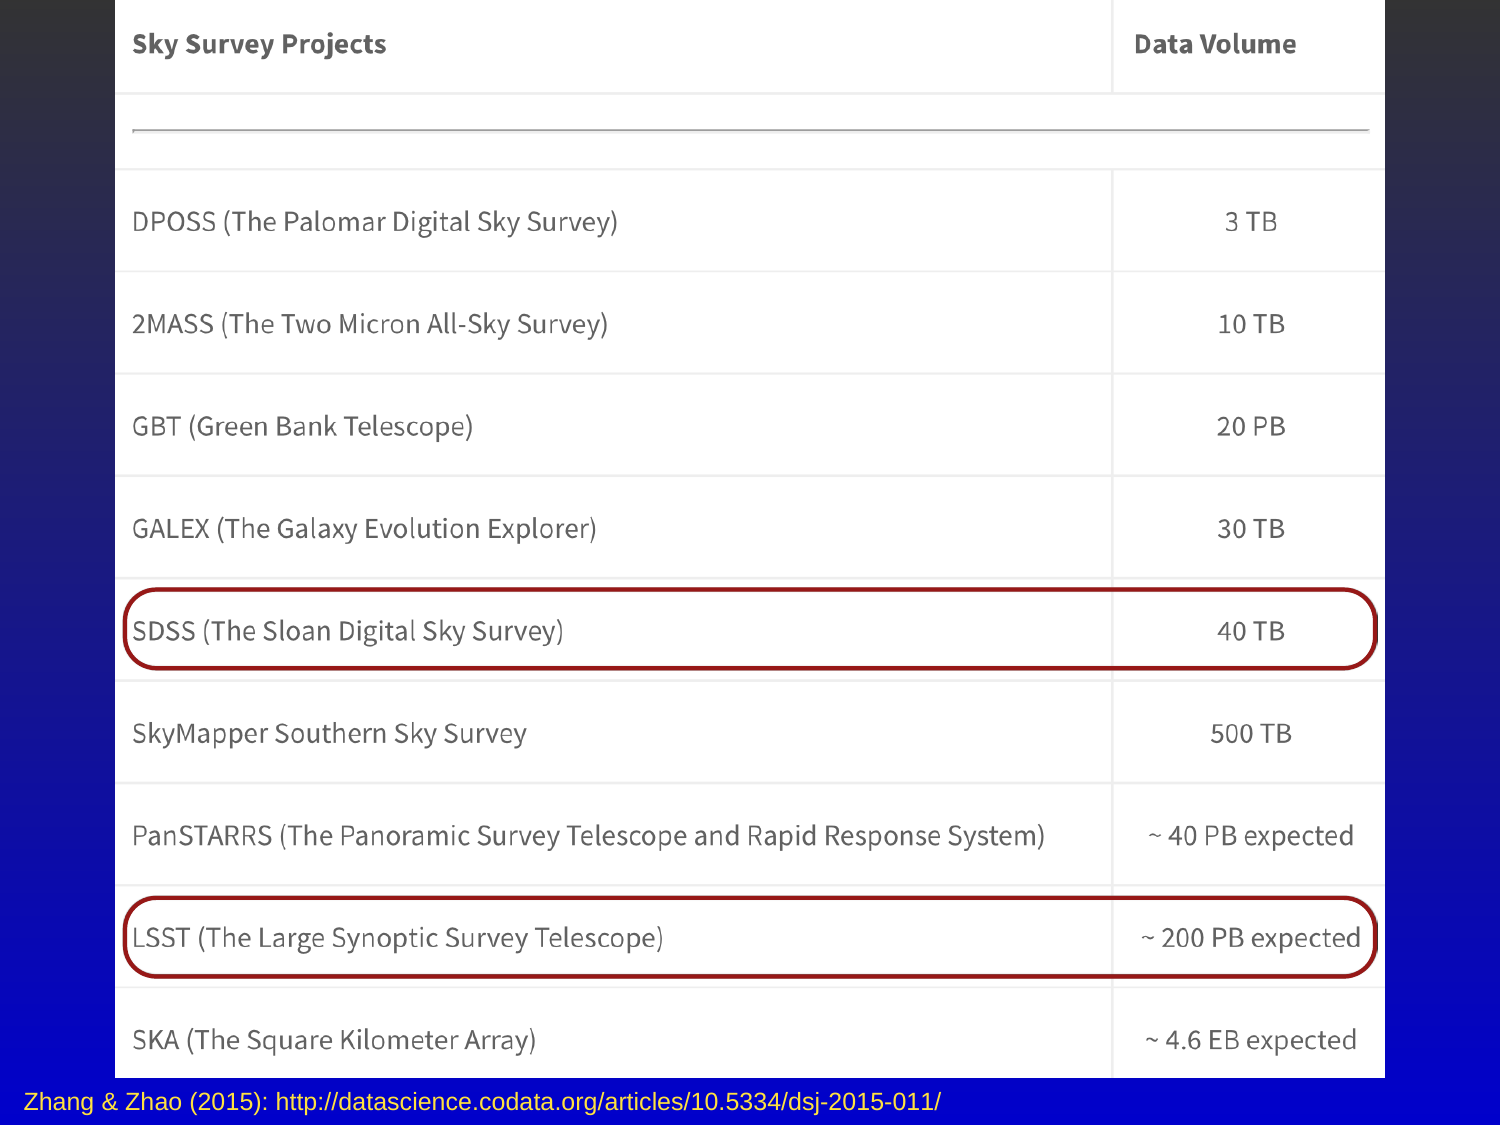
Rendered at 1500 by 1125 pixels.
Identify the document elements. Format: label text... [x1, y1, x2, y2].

text_box Zhang & Zhao (2015): http://datascience.codata.org/articles/10.5334/dsj-2015-011/ [15, 1076, 953, 1124]
picture [115, 0, 1385, 1078]
